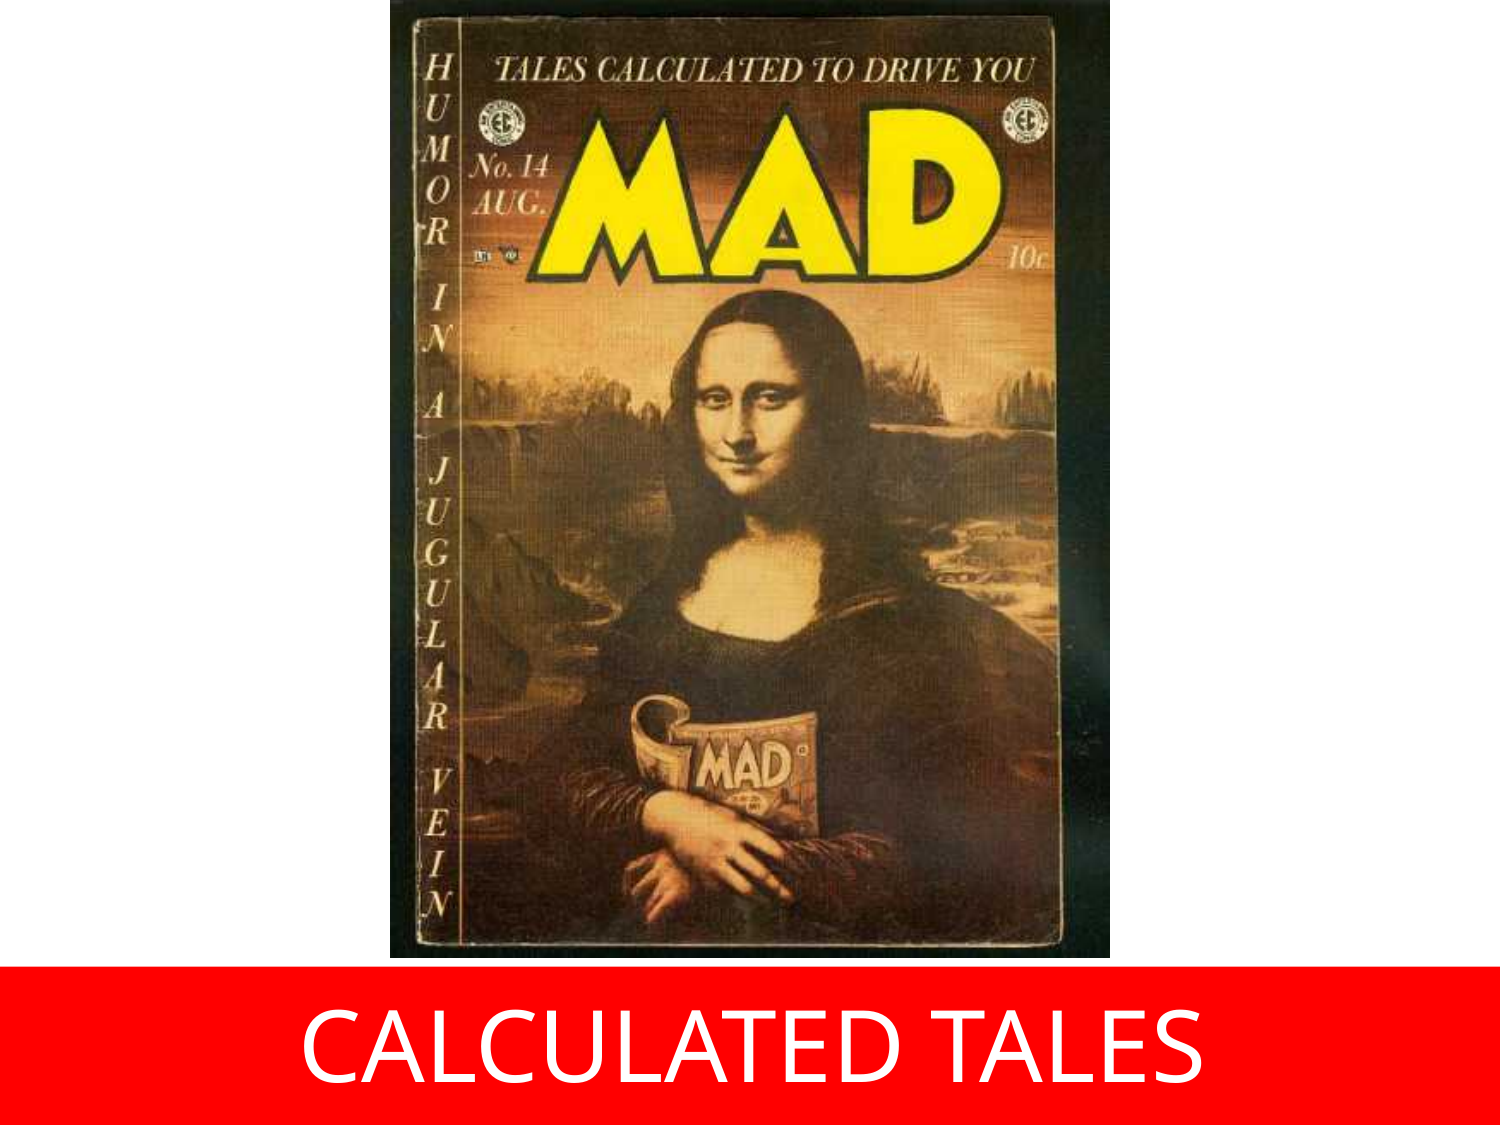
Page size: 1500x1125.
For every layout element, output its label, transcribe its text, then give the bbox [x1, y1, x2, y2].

picture [390, 0, 1110, 958]
list CALCULATED TALES [28, 974, 1478, 1111]
